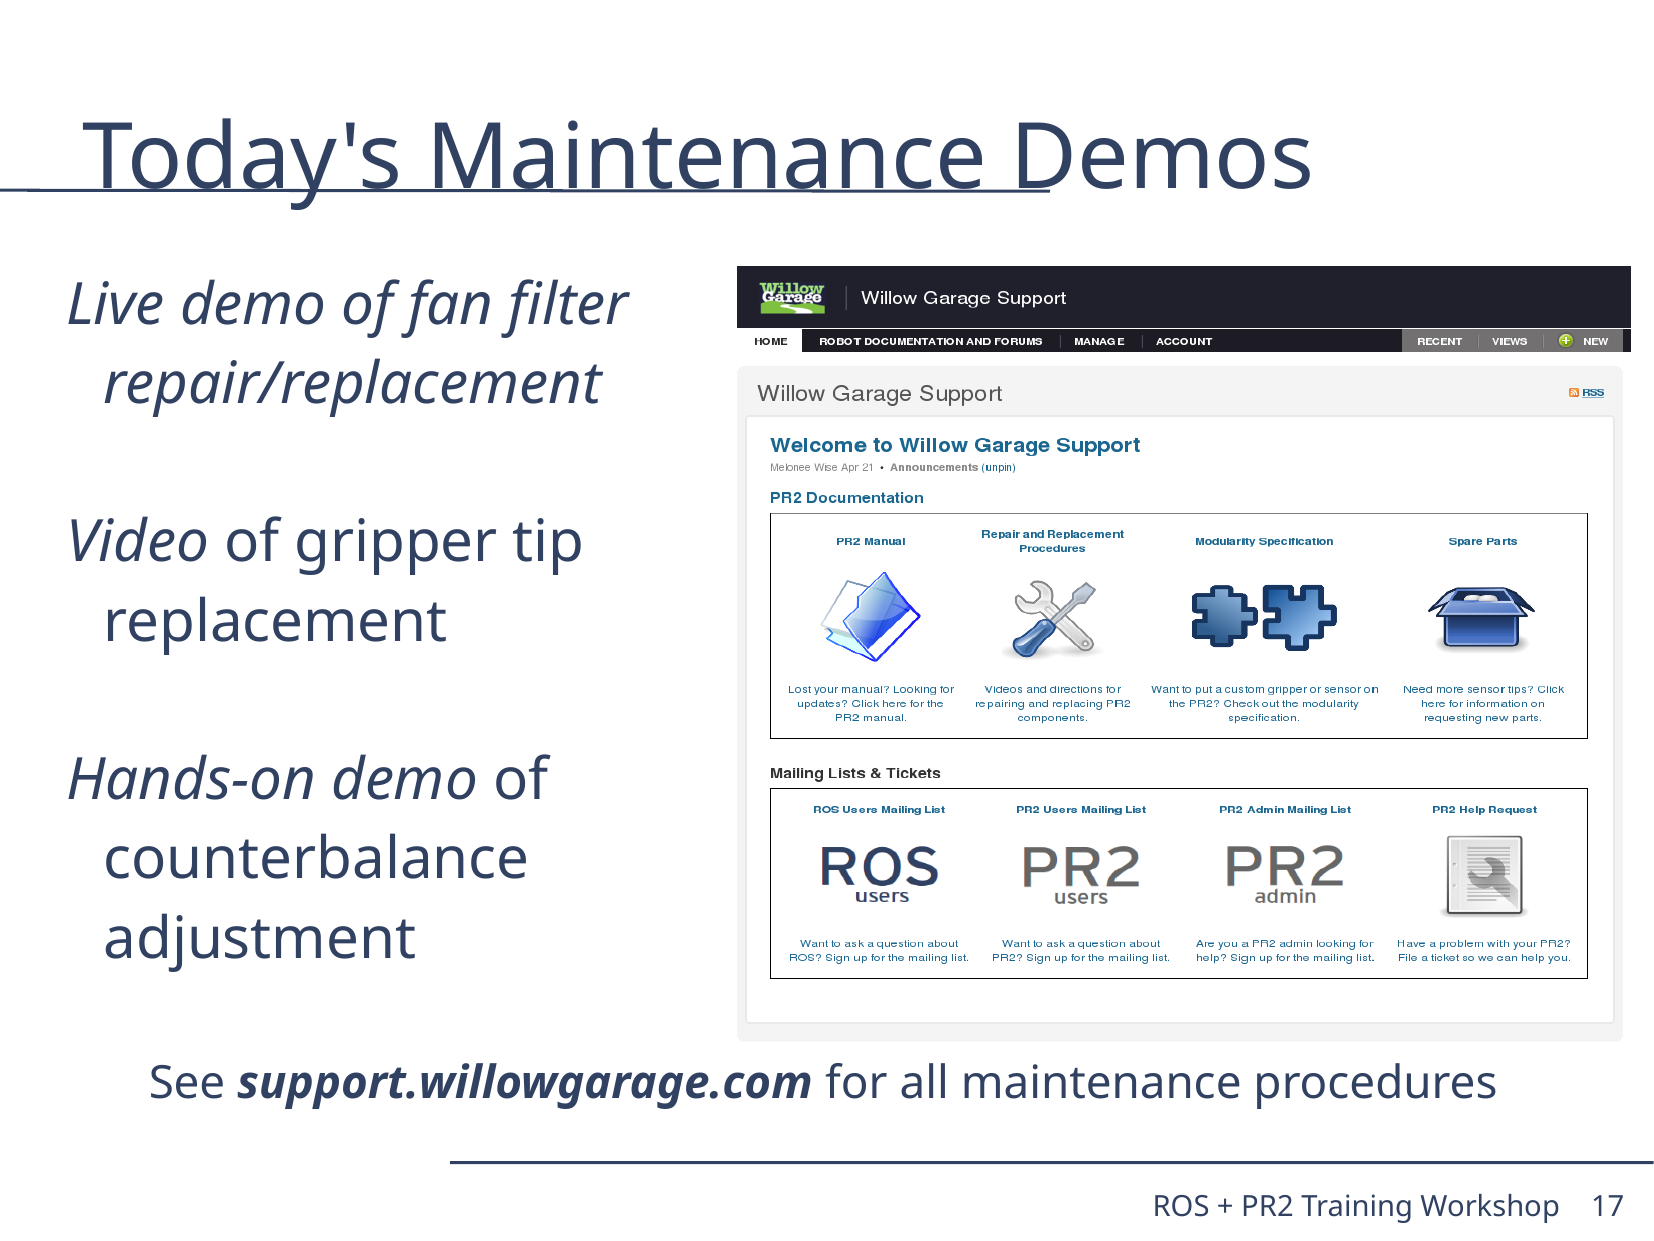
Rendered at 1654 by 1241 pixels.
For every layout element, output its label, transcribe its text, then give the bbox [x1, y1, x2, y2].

title Today's Maintenance Demos [82, 49, 1571, 257]
text_box Live demo of fan filter repair/replacement Video of gripper tip replacement Hands-on demo of counterbalance adjustment [51, 254, 802, 1043]
list See support.willowgarage.com for all maintenance procedures [33, 1050, 1613, 1163]
picture [730, 266, 1631, 1058]
